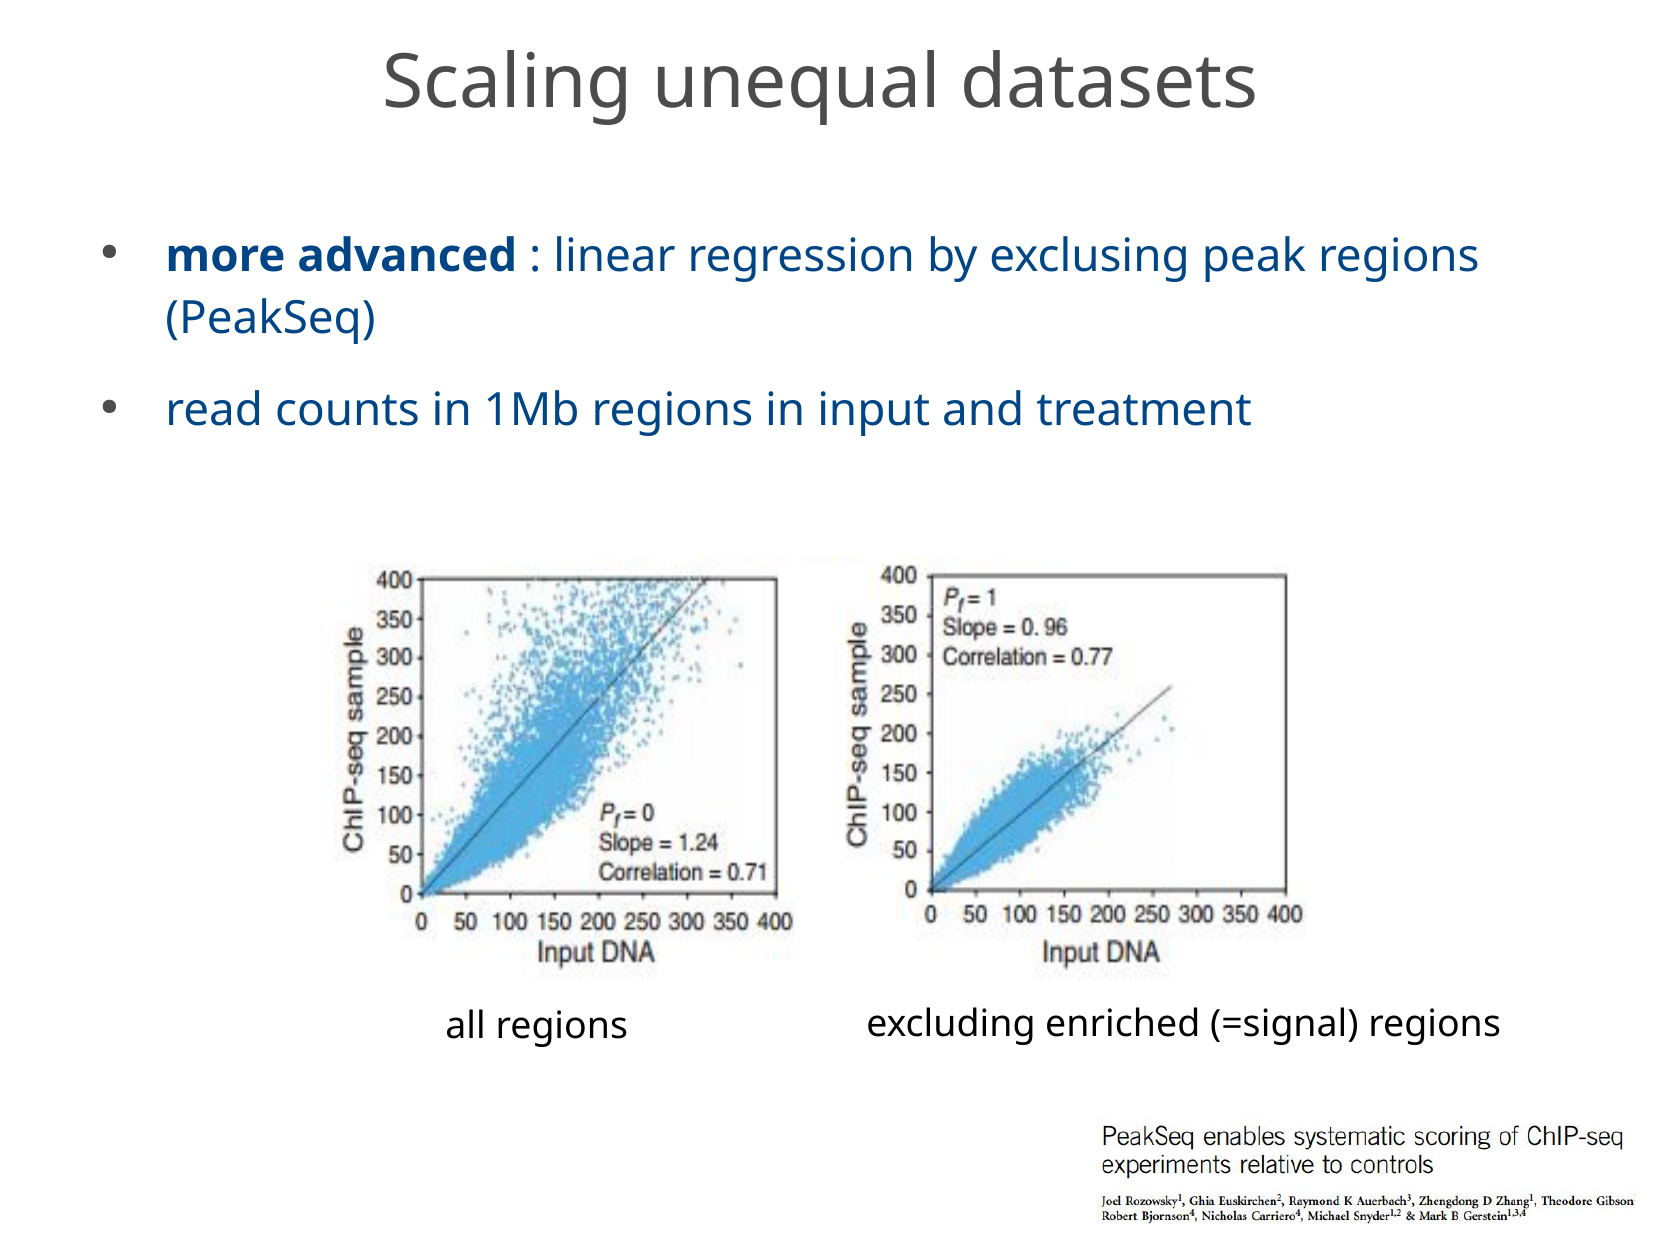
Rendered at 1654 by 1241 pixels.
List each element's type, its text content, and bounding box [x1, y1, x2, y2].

text_box excluding enriched (=signal) regions [851, 988, 1572, 1048]
text_box all regions [430, 991, 655, 1051]
picture [1096, 1117, 1635, 1224]
title Scaling unequal datasets [76, 2, 1565, 154]
list more advanced : linear regression by exclusing peak regions (PeakSeq) read counts in 1Mb regions in input and treatment [82, 222, 1538, 1010]
picture [318, 557, 1309, 986]
